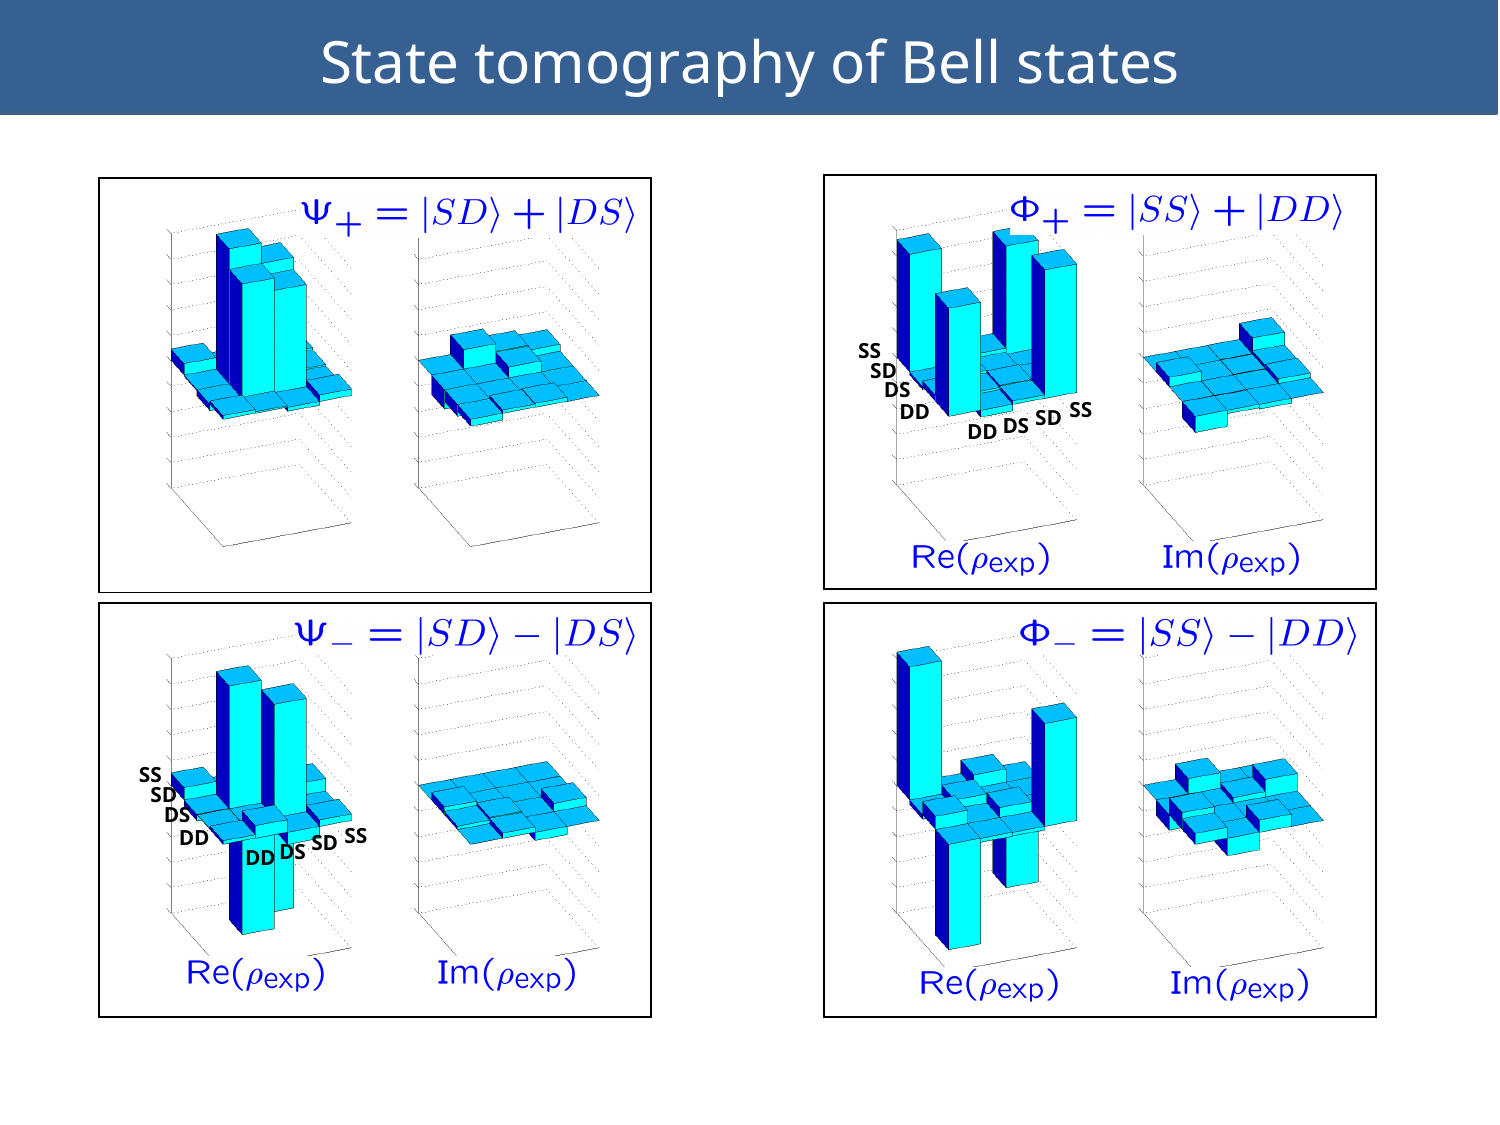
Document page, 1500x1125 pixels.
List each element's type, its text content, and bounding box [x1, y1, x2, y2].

text_box SD [296, 821, 353, 863]
text_box SS [329, 814, 383, 856]
text_box SS [1054, 389, 1108, 430]
text_box DS [264, 831, 321, 872]
picture [825, 175, 1375, 589]
text_box DS [869, 368, 926, 410]
text_box DD [230, 836, 291, 878]
text_box DD [164, 816, 225, 858]
text_box SS [843, 330, 897, 371]
text_box DS [987, 405, 1045, 446]
text_box SD [855, 349, 912, 391]
text_box SD [135, 773, 193, 815]
picture [99, 178, 651, 592]
text_box DD [952, 410, 1013, 452]
picture [99, 603, 651, 1017]
text_box State tomography of Bell states [46, 17, 1454, 103]
text_box DS [149, 793, 206, 835]
text_box SS [124, 753, 177, 795]
picture [825, 603, 1375, 1017]
text_box SD [1020, 396, 1077, 437]
text_box DD [884, 391, 945, 432]
